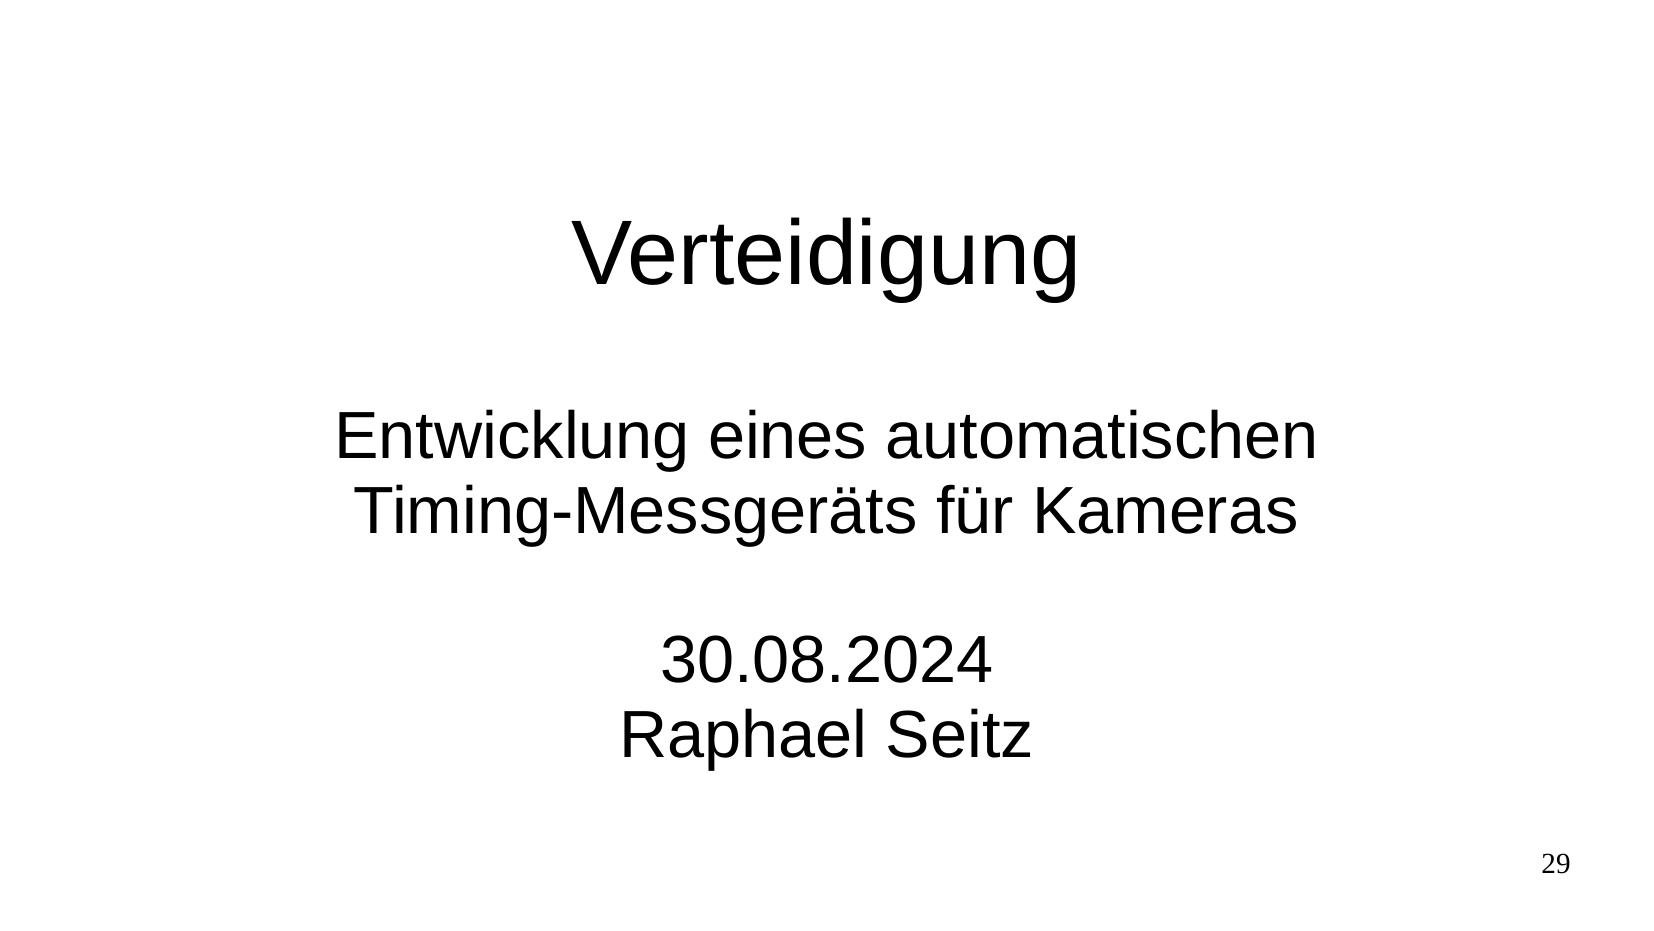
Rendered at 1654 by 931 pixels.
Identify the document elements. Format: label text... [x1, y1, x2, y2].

title Verteidigung [82, 150, 1571, 356]
text_box Entwicklung eines automatischen Timing-Messgeräts für Kameras 30.08.2024 Raphael Seitz [82, 397, 1571, 772]
